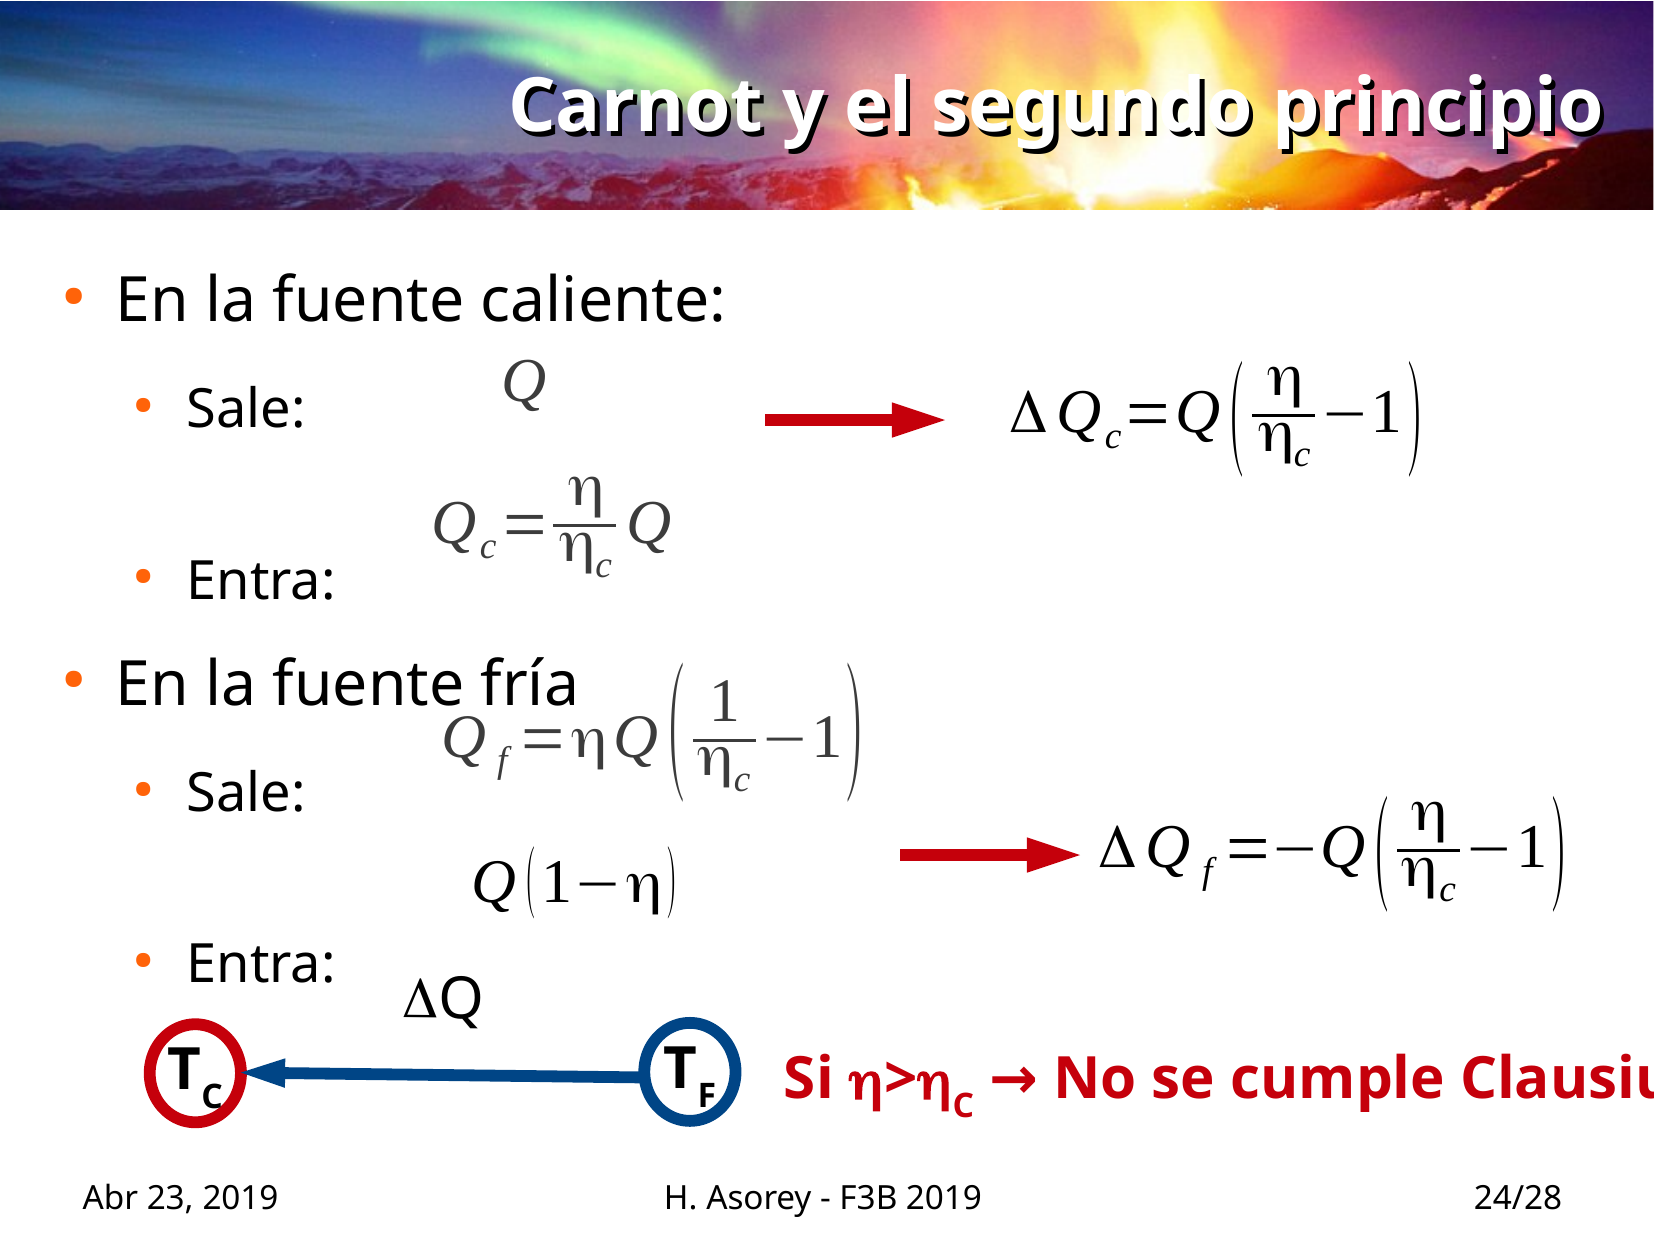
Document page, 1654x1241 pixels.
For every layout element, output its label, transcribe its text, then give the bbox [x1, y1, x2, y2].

list En la fuente caliente: Sale: Entra: En la fuente fría Sale: Entra: [45, 255, 1606, 1156]
chart [494, 345, 556, 415]
text_box Si h>hC → No se cumple Clausius [769, 1029, 1617, 1129]
title Carnot y el segundo principio [45, 15, 1606, 191]
chart [465, 843, 684, 923]
text_box TF [644, 1022, 736, 1121]
chart [425, 474, 681, 586]
chart [1091, 792, 1574, 916]
text_box TC [149, 1024, 241, 1123]
chart [1001, 357, 1429, 481]
picture [0, 1, 1654, 210]
chart [435, 660, 871, 806]
